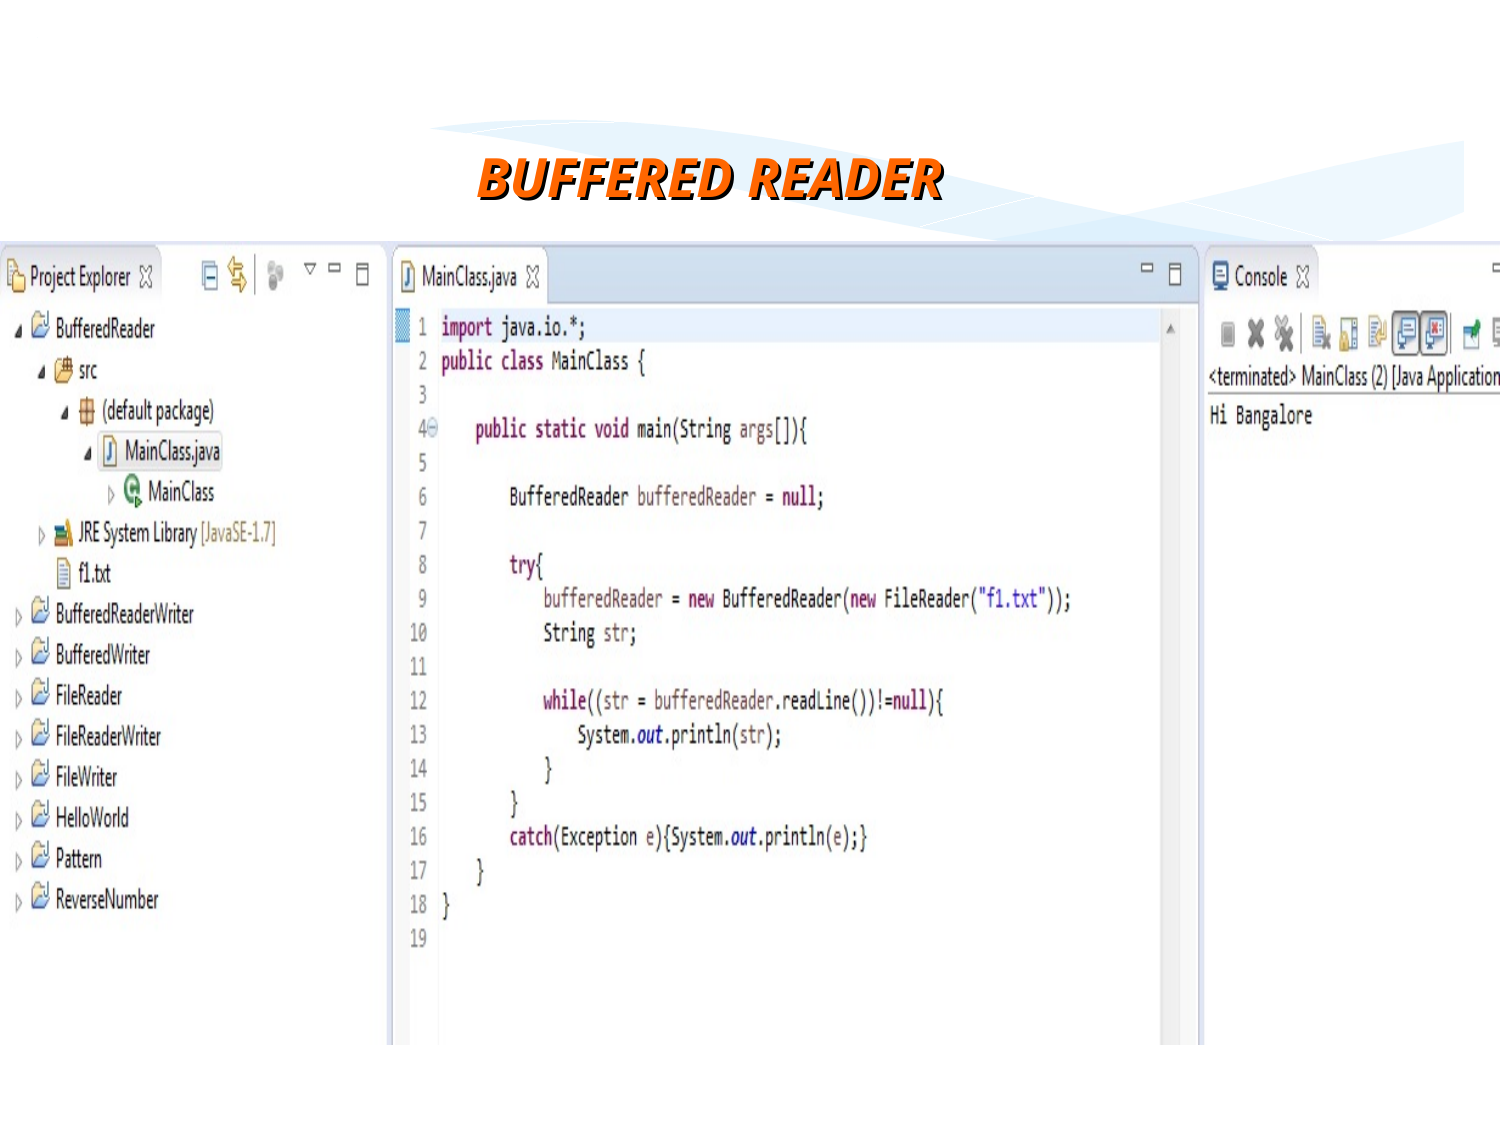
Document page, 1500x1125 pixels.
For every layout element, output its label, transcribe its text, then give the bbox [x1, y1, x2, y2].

text_box BUFFERED READER [311, 53, 959, 216]
picture [0, 241, 1500, 1045]
